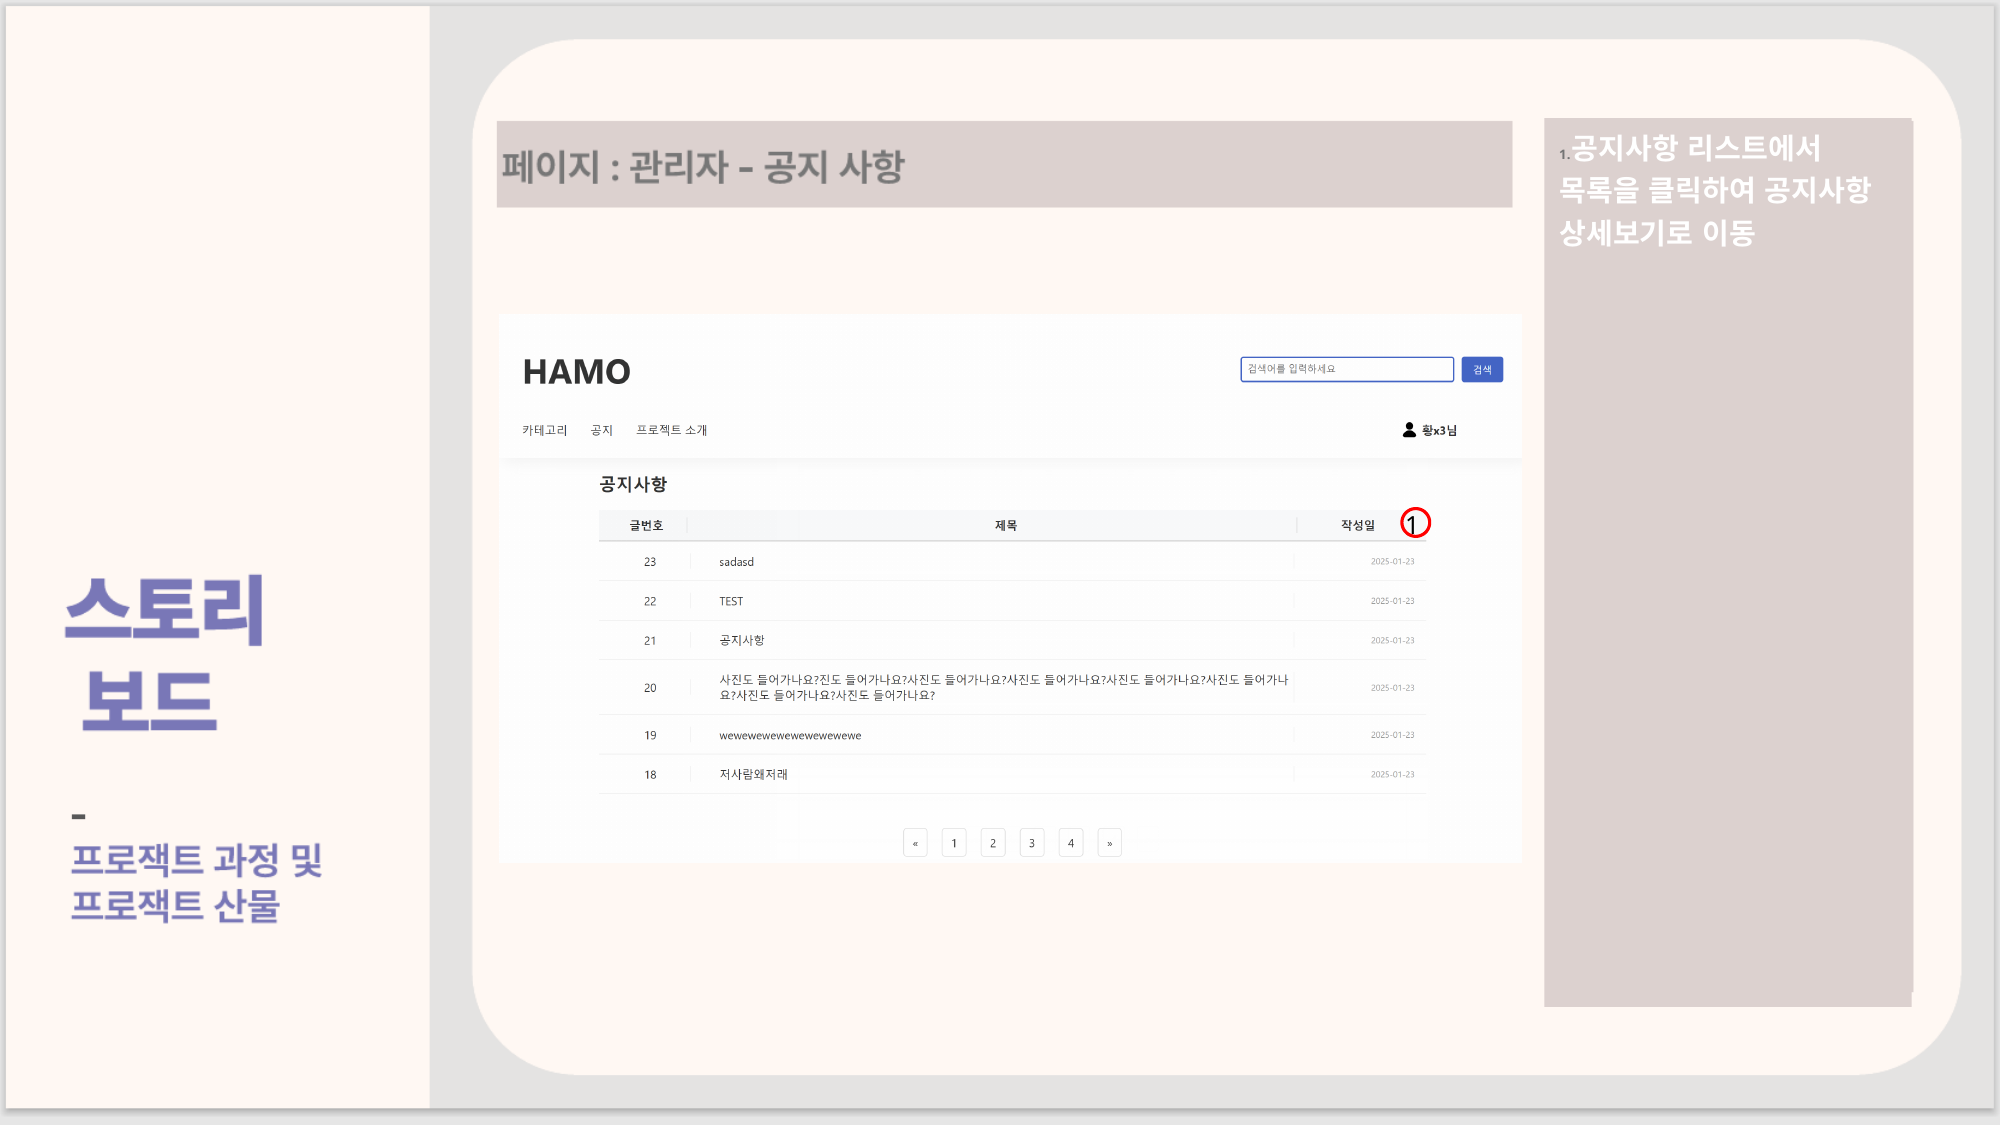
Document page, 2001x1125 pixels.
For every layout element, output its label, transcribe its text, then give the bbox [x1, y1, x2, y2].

text_box 1 [1399, 500, 1420, 550]
text_box 공지사항 리스트에서 목록을 클릭하여 공지사항 상세보기로 이동 [1544, 118, 1912, 1007]
picture [0, 0, 2000, 1125]
